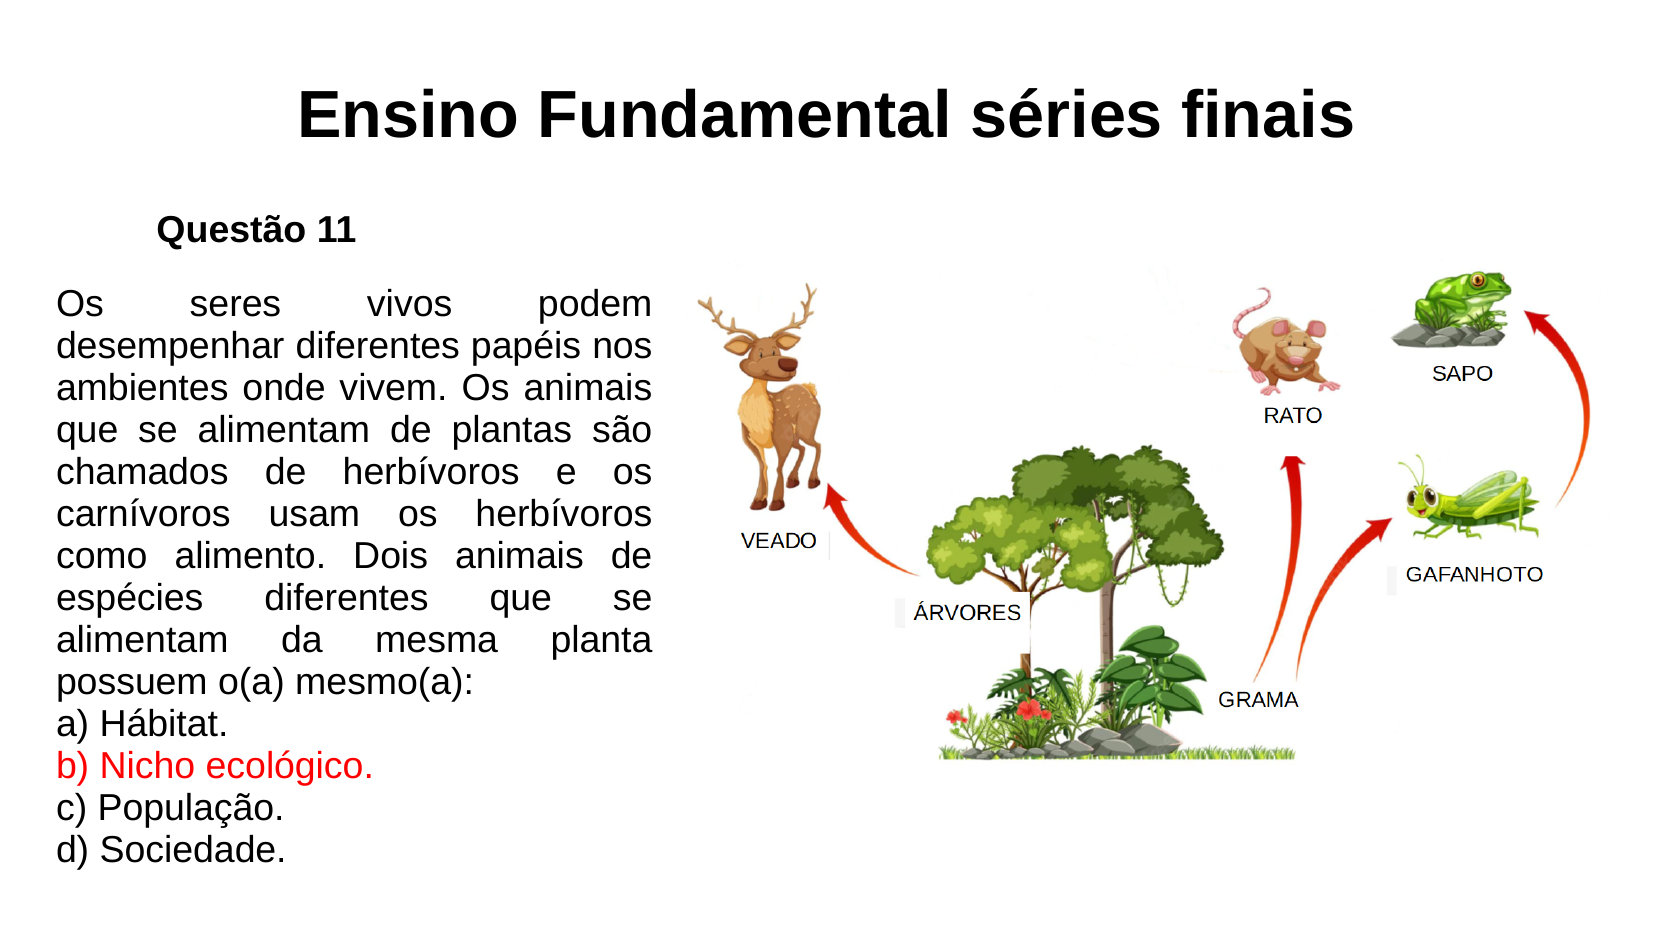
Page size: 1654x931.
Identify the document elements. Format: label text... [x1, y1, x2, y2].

picture [685, 257, 1630, 768]
text_box Questão 11 [141, 200, 839, 258]
text_box Os seres vivos podem desempenhar diferentes papéis nos ambientes onde vivem. Os animais que se alimentam de plantas são chamados de herbívoros e os carnívoros usam os herbívoros como alimento. Dois animais de espécies diferentes que se alimentam da mesma planta possuem o(a) mesmo(a): a) Hábitat. b) Nicho ecológico. c) População. d) Sociedade. [41, 275, 668, 878]
title Ensino Fundamental séries finais [82, 37, 1571, 193]
